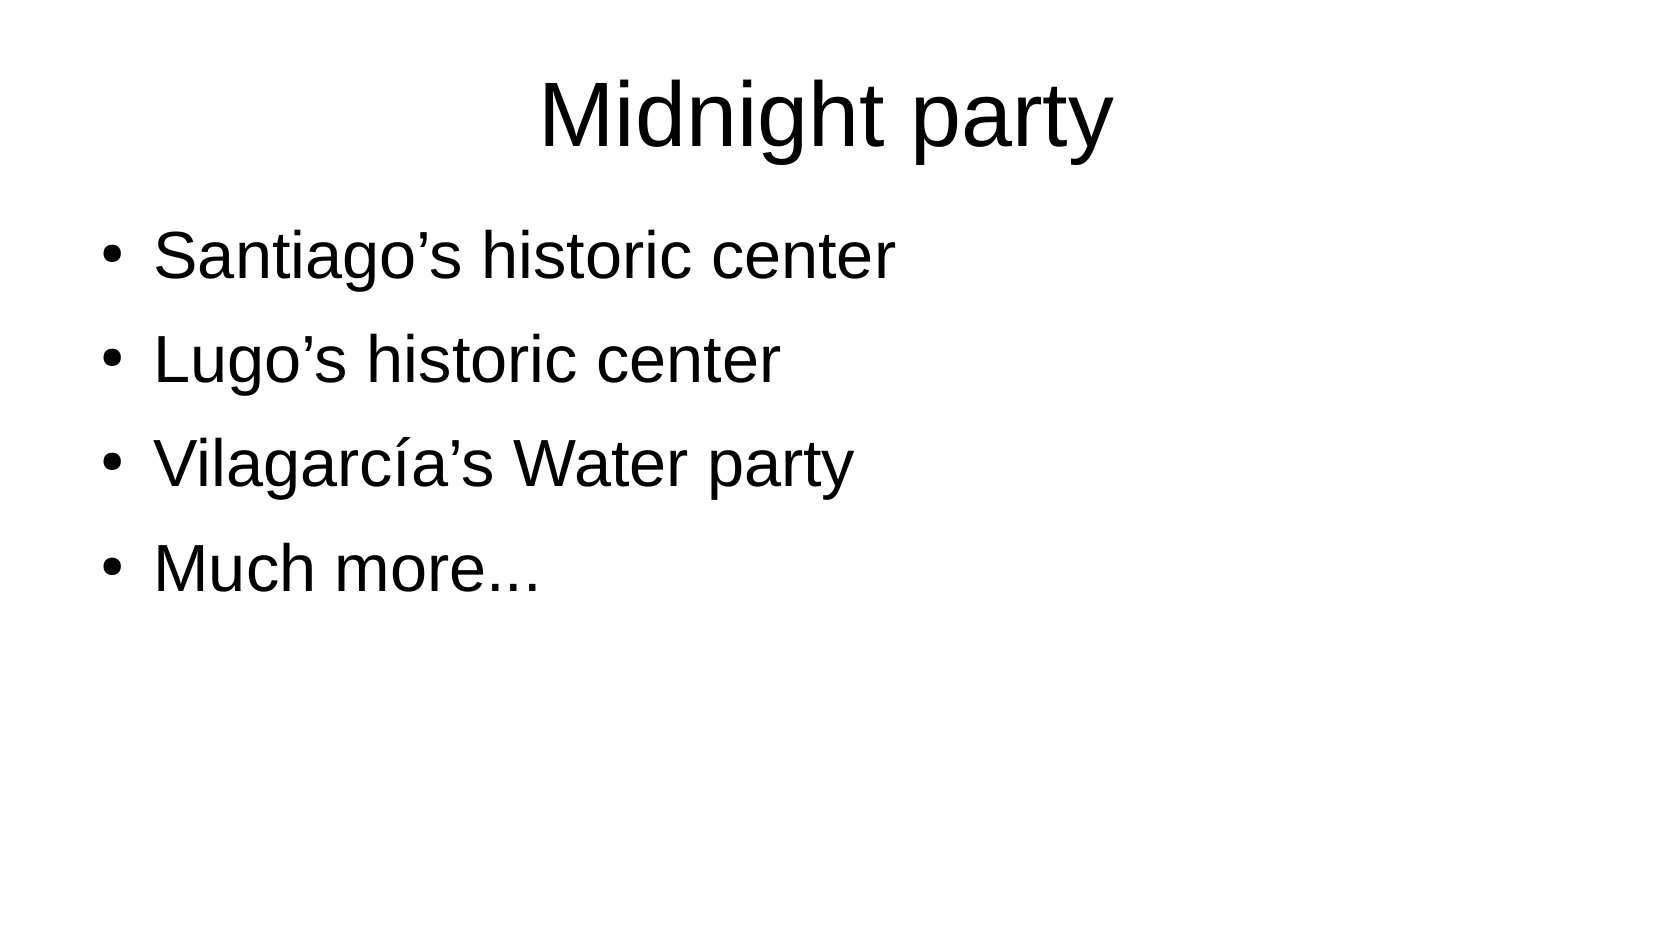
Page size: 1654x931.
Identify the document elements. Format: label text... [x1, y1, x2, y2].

title Midnight party [82, 37, 1571, 193]
list Santiago’s historic center Lugo’s historic center Vilagarcía’s Water party Much more... [82, 217, 1571, 758]
